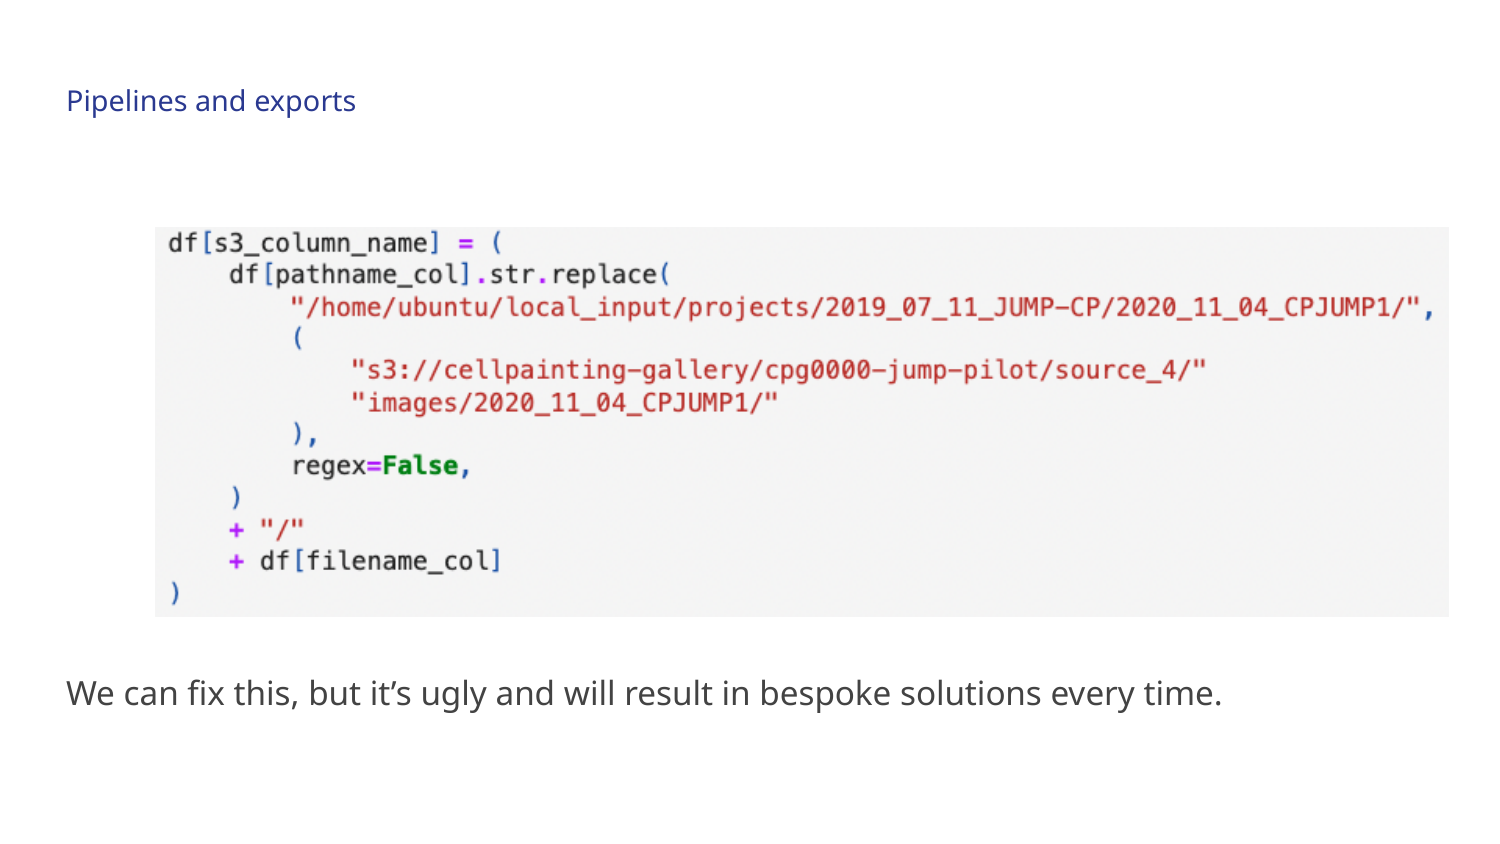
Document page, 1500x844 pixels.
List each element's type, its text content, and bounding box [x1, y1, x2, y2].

title Pipelines and exports [51, 67, 1449, 167]
text_box We can fix this, but it’s ugly and will result in bespoke solutions every time. [51, 657, 1494, 793]
picture [155, 227, 1449, 617]
